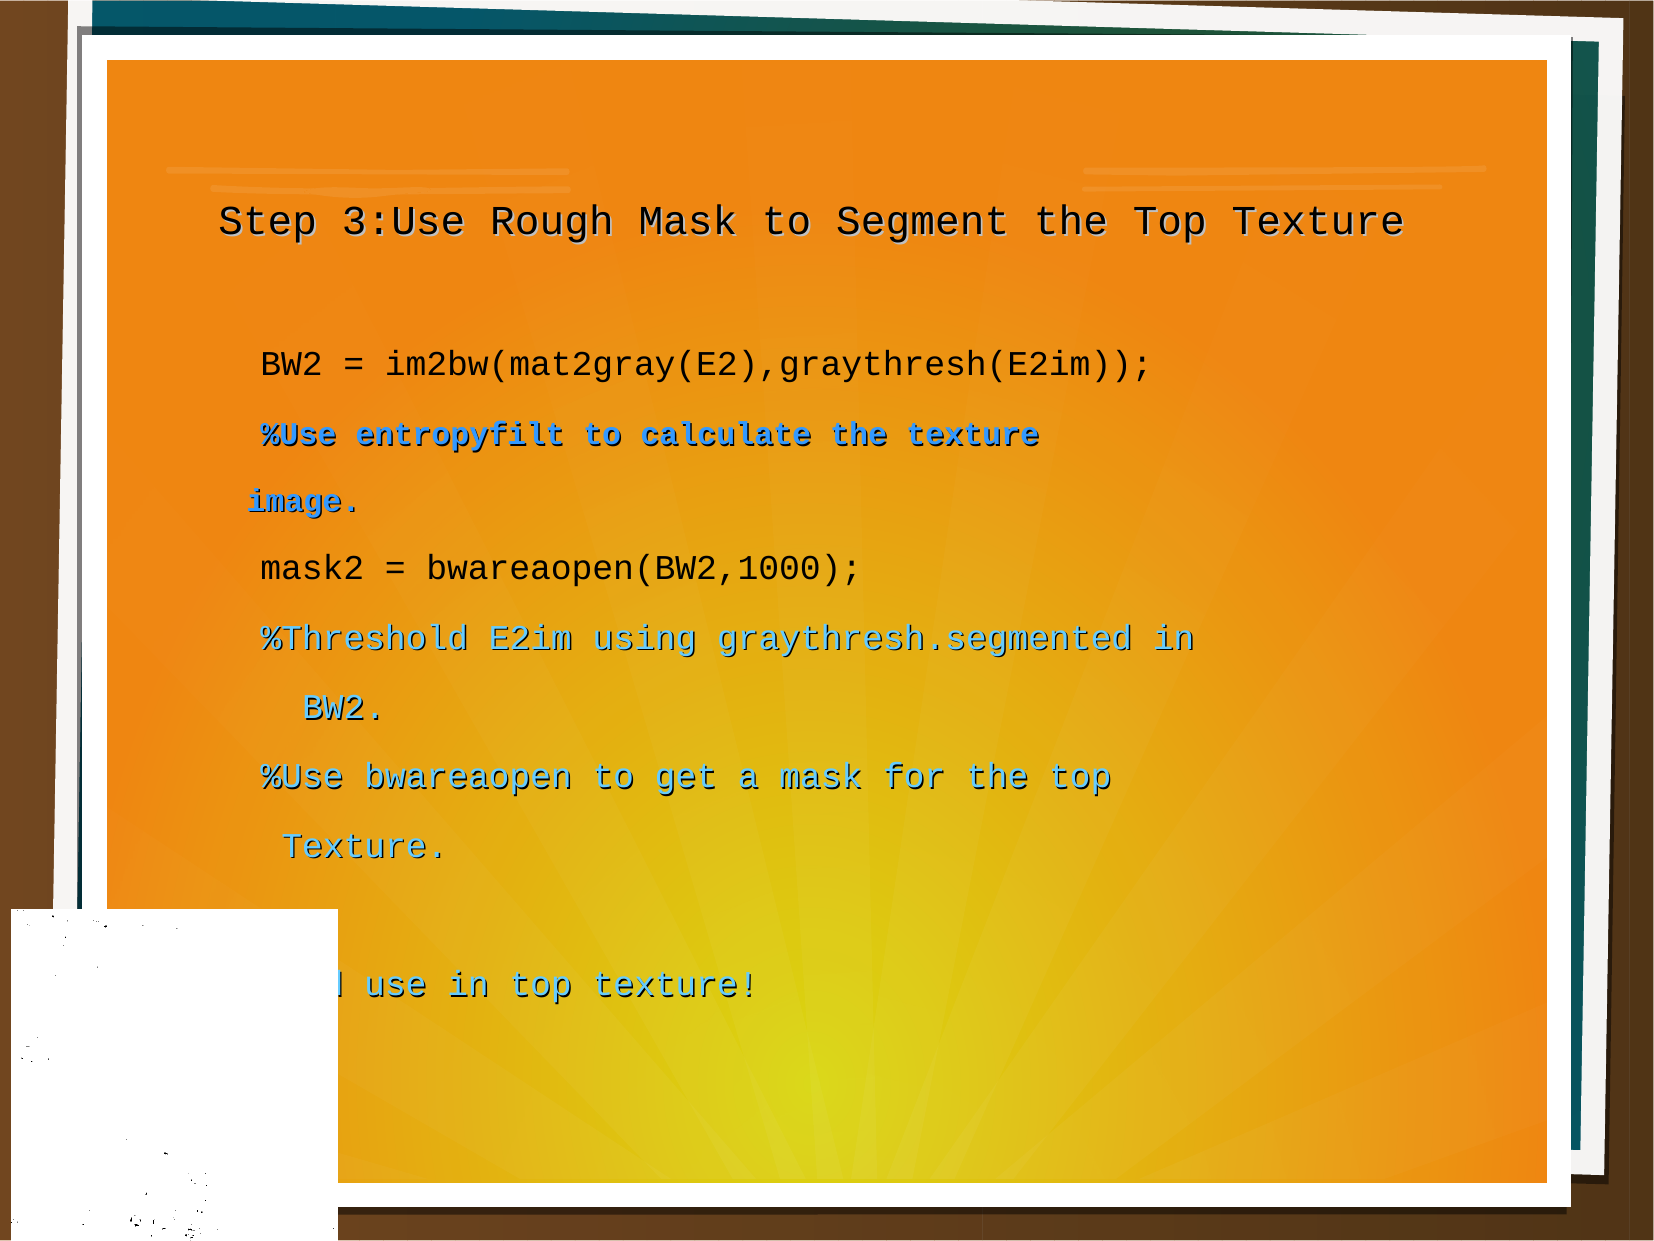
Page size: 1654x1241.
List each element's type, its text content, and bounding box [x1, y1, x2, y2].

picture [11, 909, 338, 1241]
list Step 3:Use Rough Mask to Segment the Top Texture BW2 = im2bw(mat2gray(E2),graythresh(E2im)); %Use entropyfilt to calculate the texture image. mask2 = bwareaopen(BW2,1000); %Threshold E2im using graythresh.segmented in BW2. %Use bwareaopen to get a mask for the top Texture. Good use in top texture! [94, 47, 1583, 1008]
